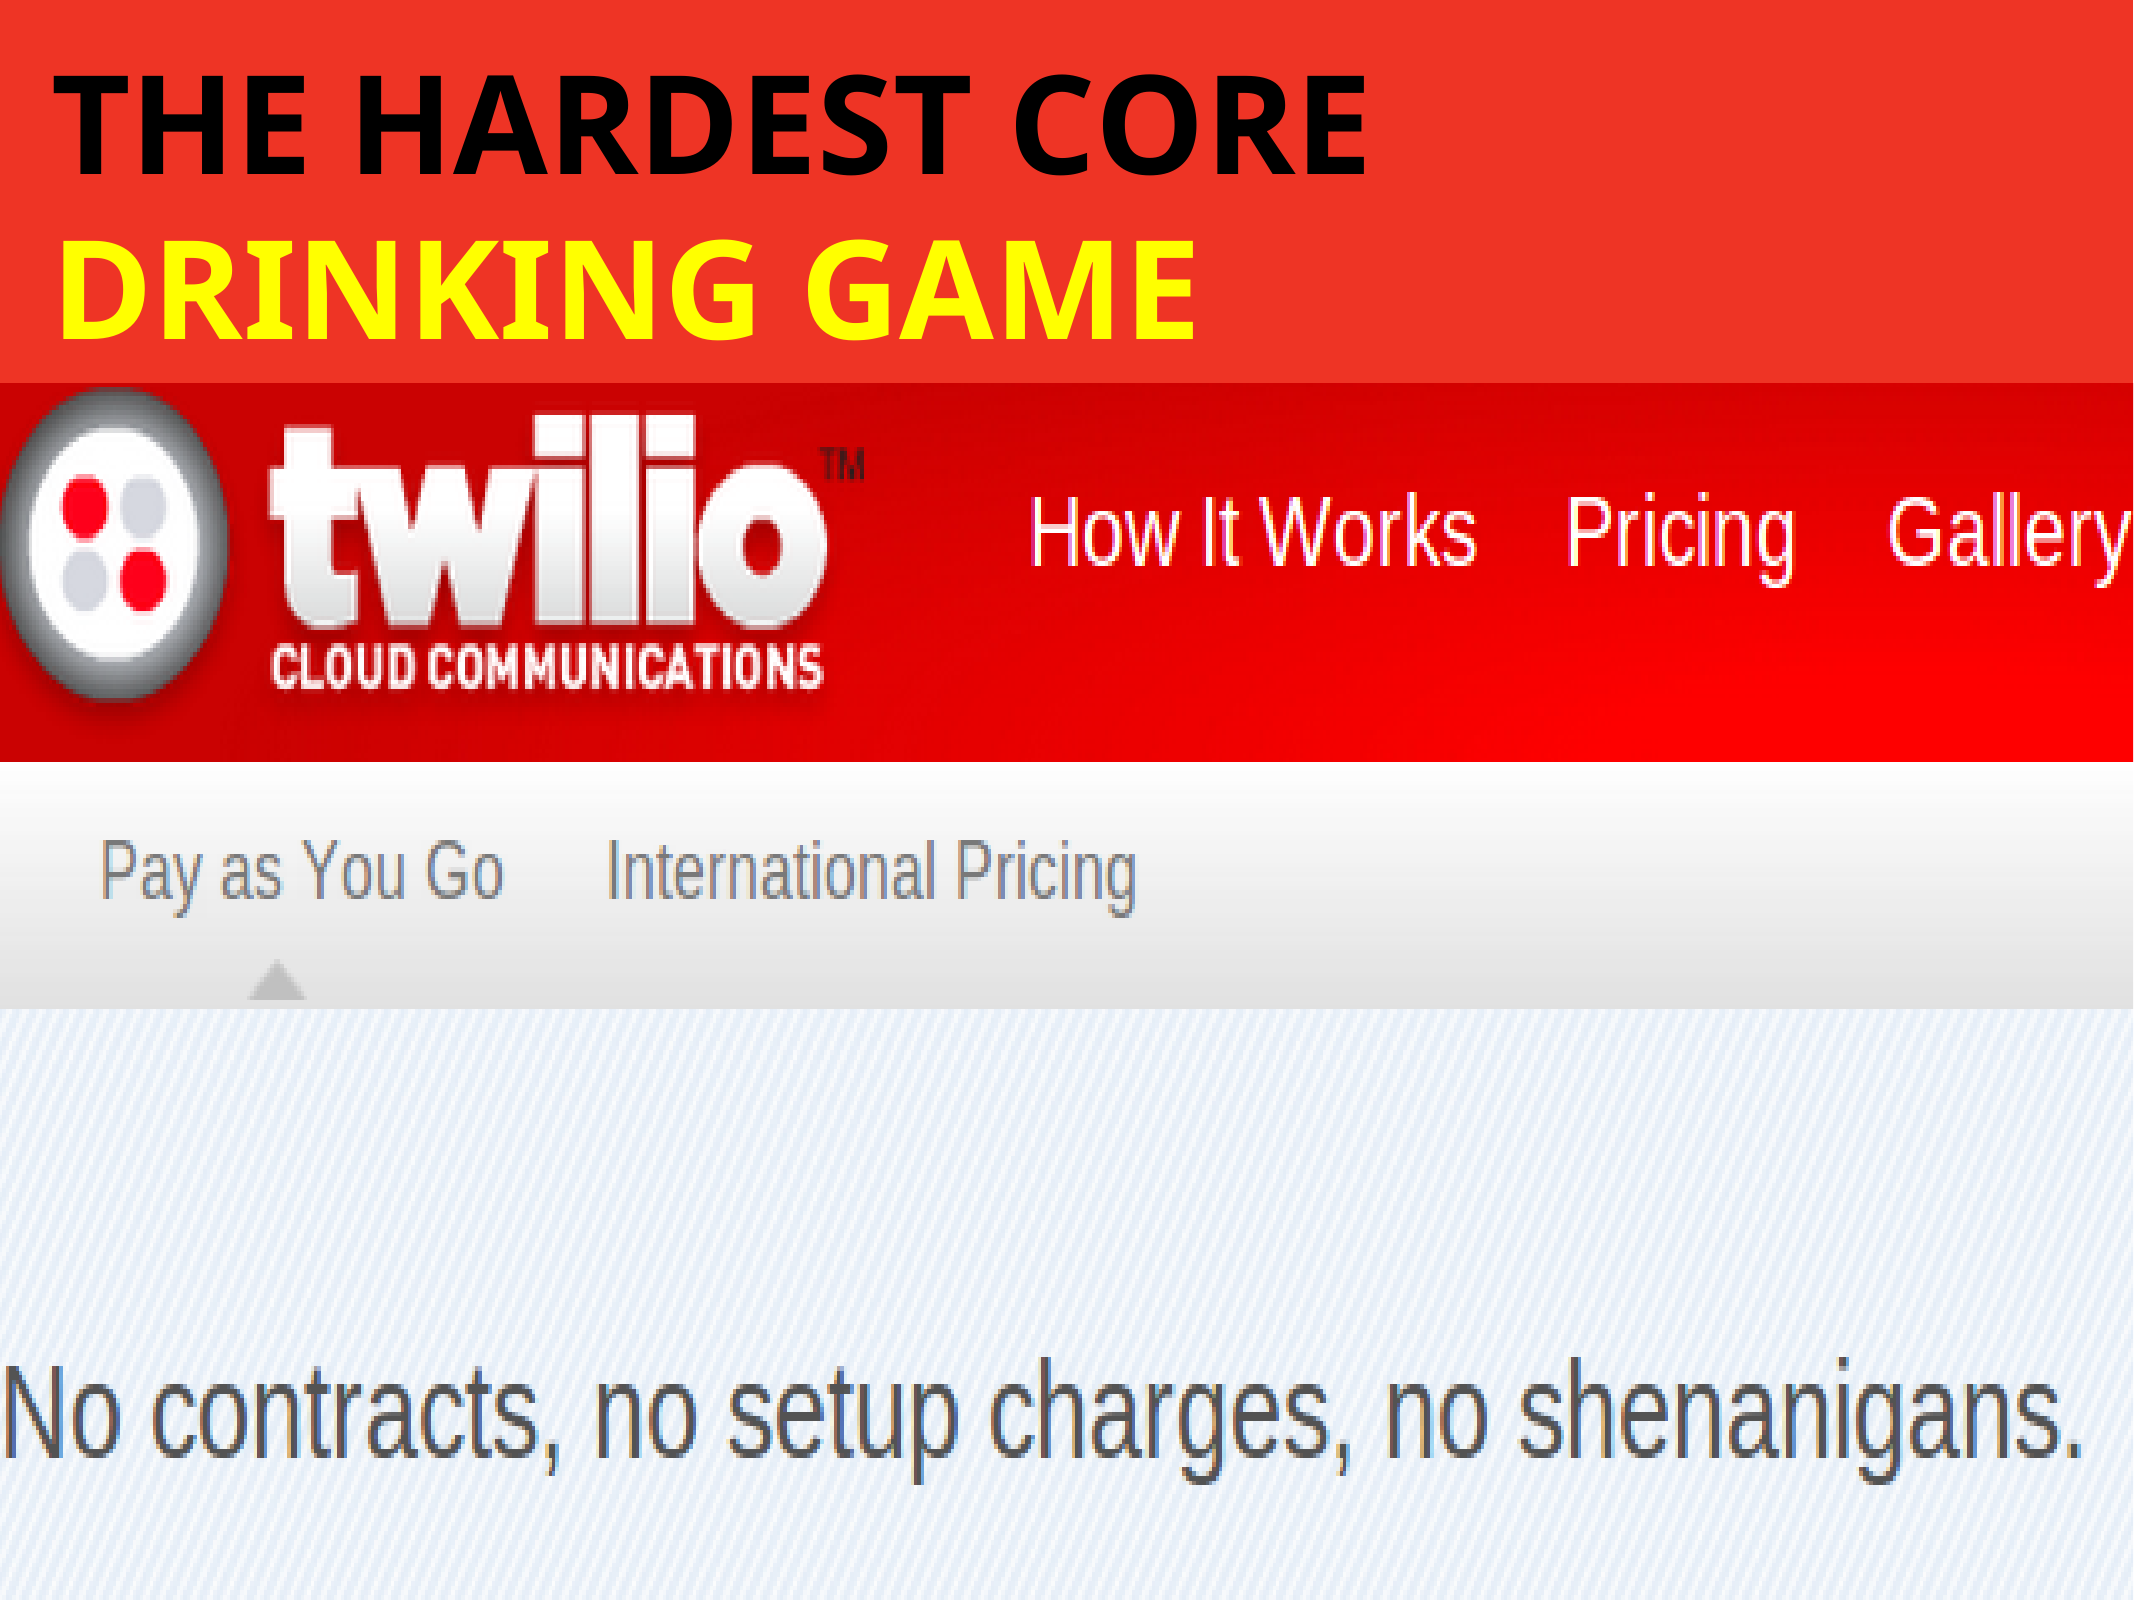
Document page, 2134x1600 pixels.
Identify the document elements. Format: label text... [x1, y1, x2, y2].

picture [0, 383, 2134, 1600]
text_box THE HARDEST CORE DRINKING GAME [41, 37, 2134, 383]
